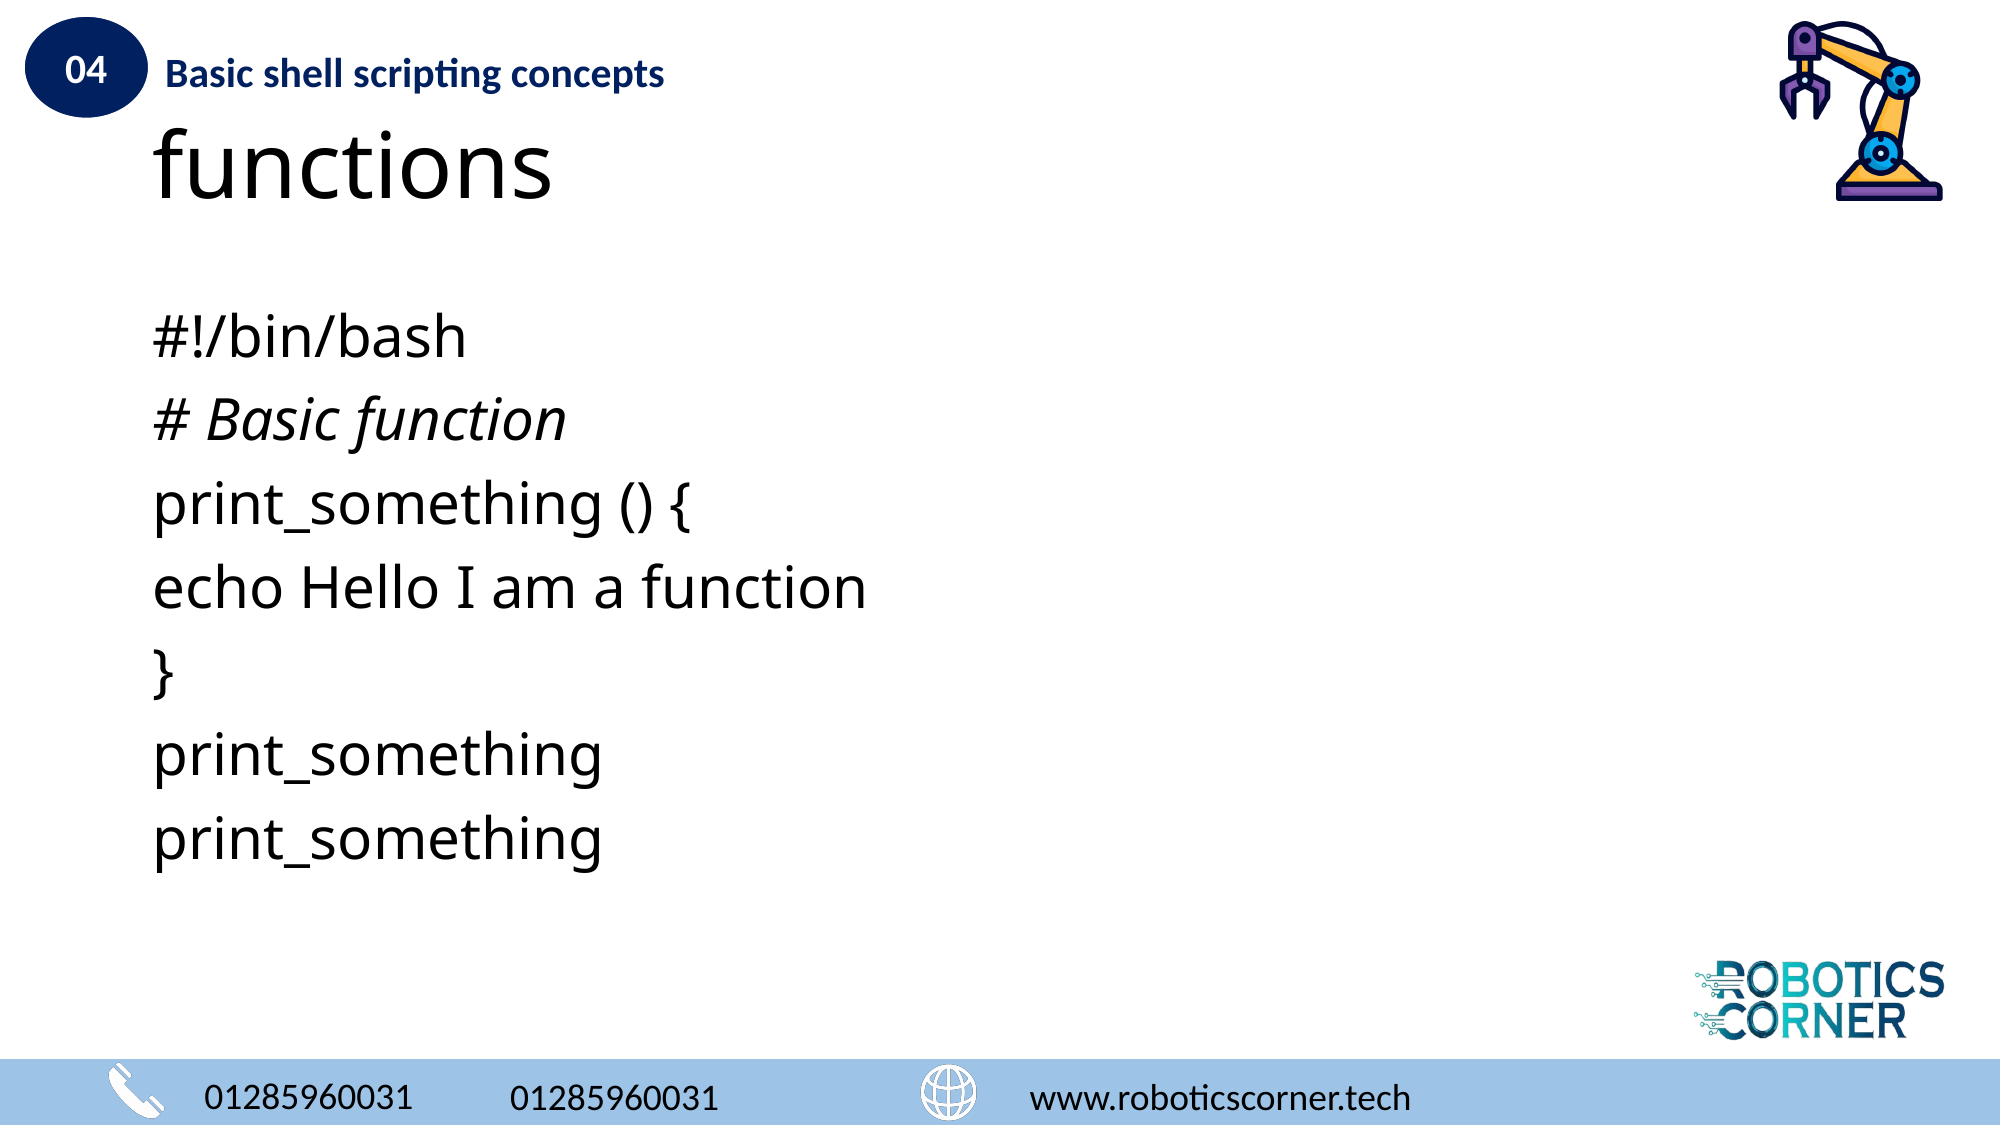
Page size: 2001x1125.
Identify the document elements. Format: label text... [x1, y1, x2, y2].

text_box www.roboticscorner.tech [1014, 1065, 1546, 1125]
picture [1680, 859, 1953, 1125]
text_box 01285960031 [495, 1064, 827, 1125]
list #!/bin/bash # Basic function print_something () { echo Hello I am a function } print_something print_something [137, 299, 1863, 1014]
text_box [981, 1059, 1680, 1125]
text_box [0, 1059, 915, 1125]
text_box Basic shell scripting concepts [150, 38, 705, 154]
text_box 04 [22, 14, 150, 121]
text_box [1953, 1059, 2000, 1125]
title functions [137, 59, 1863, 278]
text_box 01285960031 [189, 1064, 495, 1125]
picture [103, 1057, 170, 1124]
picture [915, 1059, 981, 1125]
picture [1771, 21, 1951, 201]
